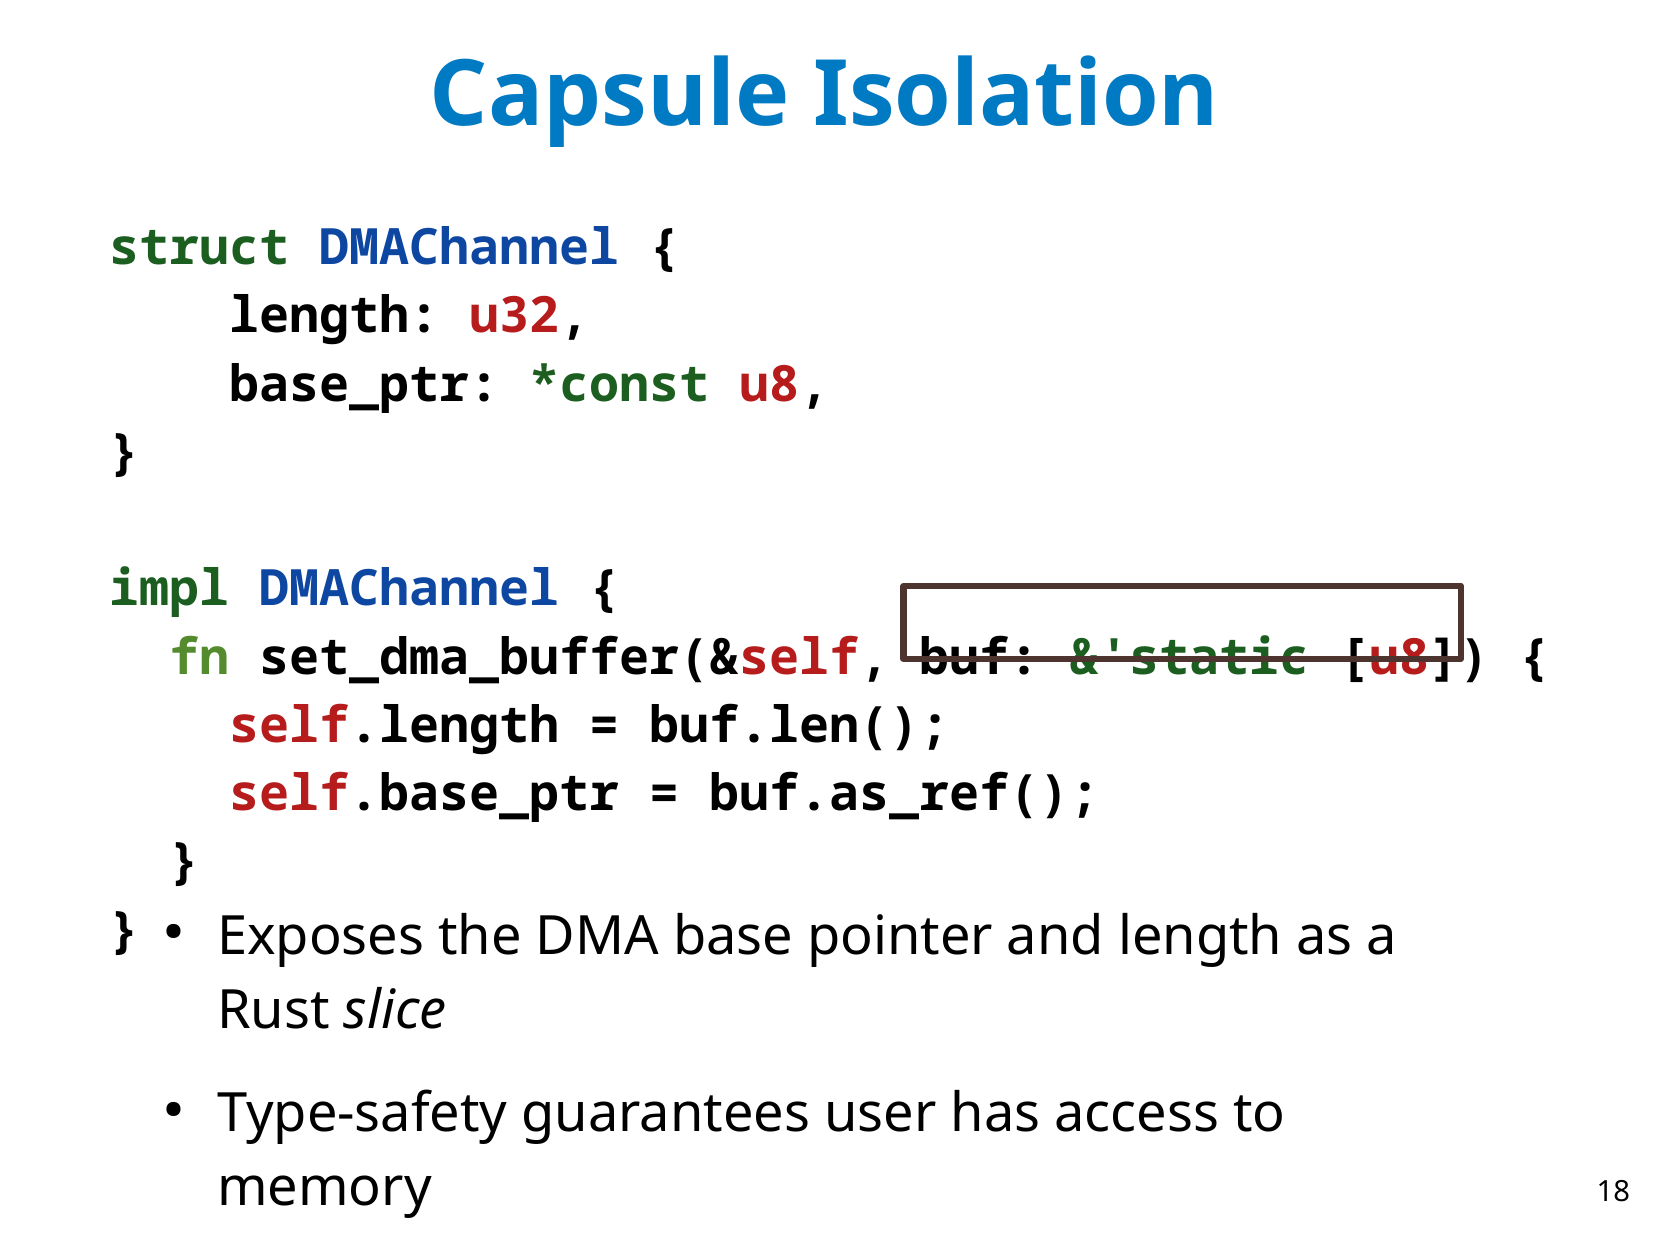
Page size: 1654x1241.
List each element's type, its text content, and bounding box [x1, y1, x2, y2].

text_box struct DMAChannel { length: u32, base_ptr: *const u8, } impl DMAChannel { fn set_dma_buffer(&self, buf: &'static [u8]) { self.length = buf.len(); self.base_ptr = buf.as_ref(); } } [94, 203, 1570, 975]
list Exposes the DMA base pointer and length as a Rust slice Type-safety guarantees user has access to memory [146, 870, 1512, 1241]
text_box Capsule Isolation [0, 0, 1651, 181]
